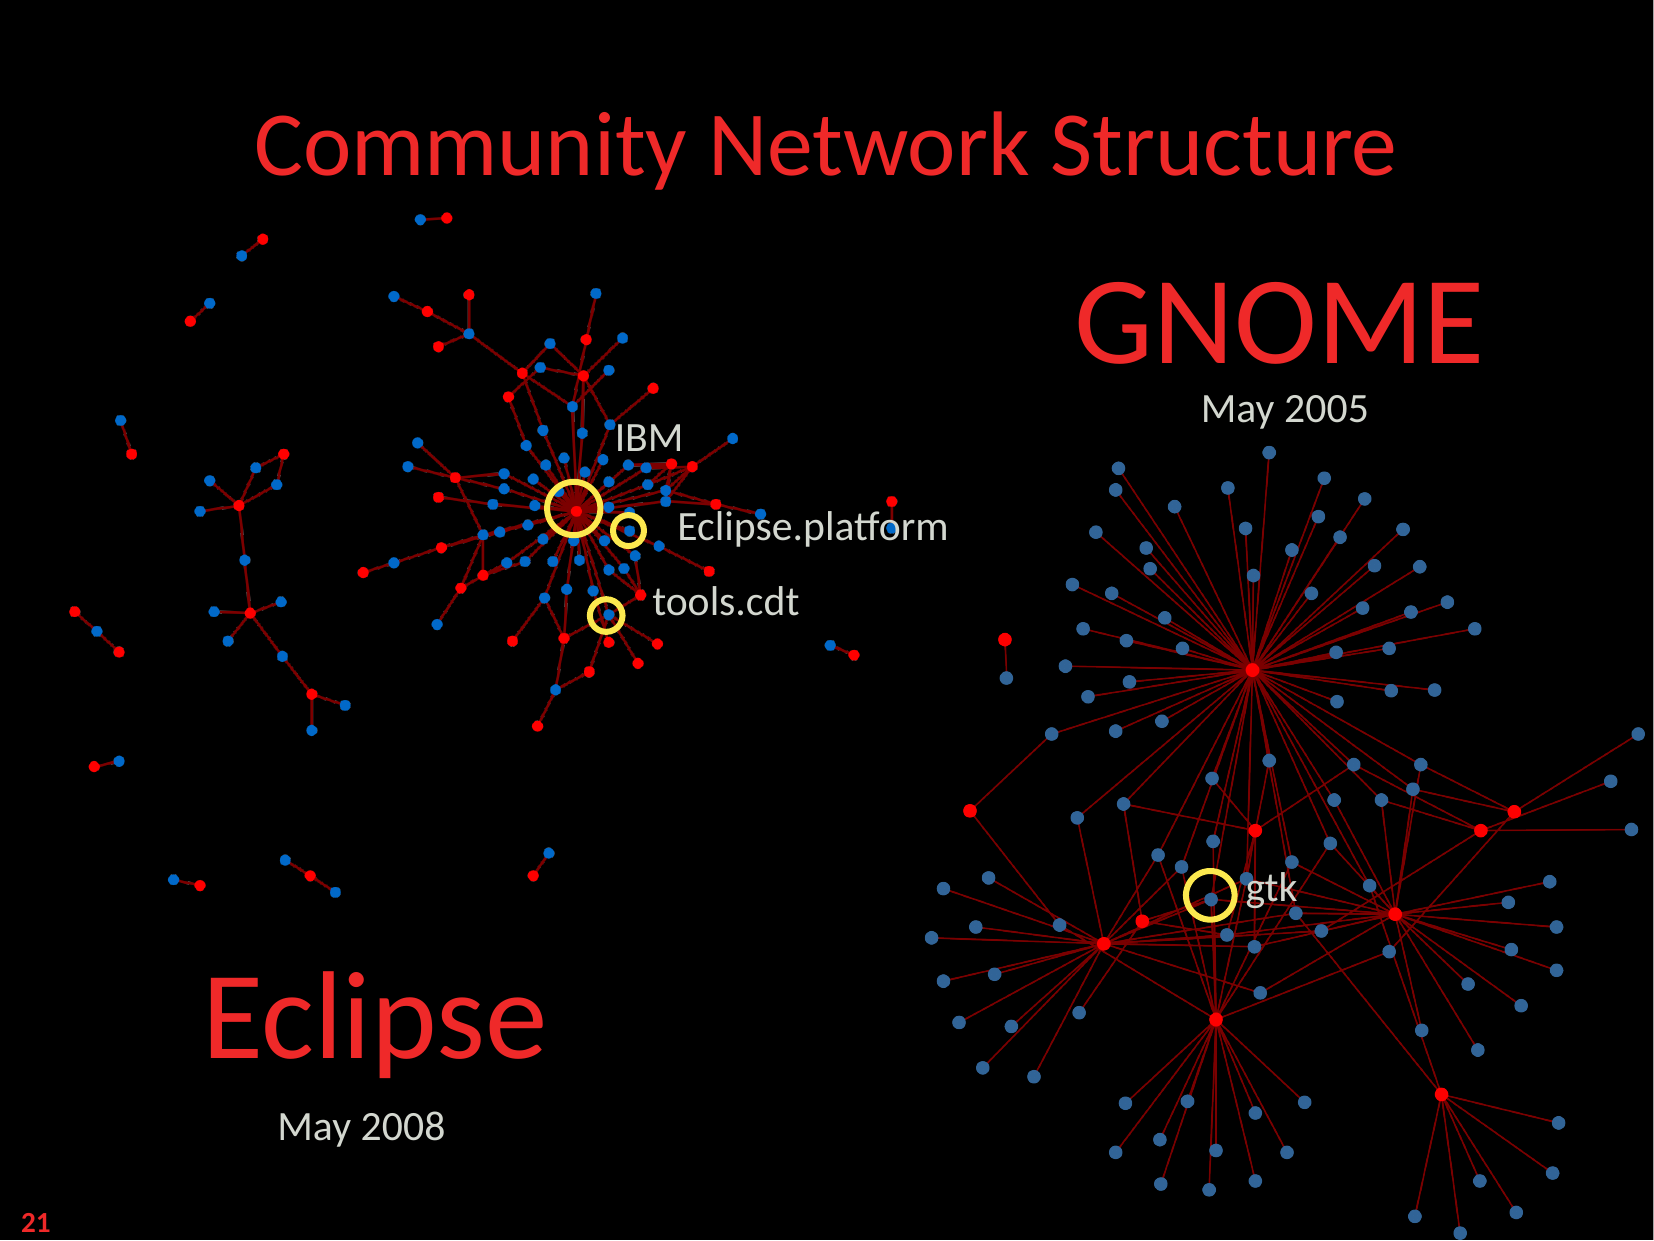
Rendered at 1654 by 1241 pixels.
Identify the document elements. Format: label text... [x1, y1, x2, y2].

text_box May 2008 [262, 1101, 488, 1168]
text_box IBM [600, 412, 699, 479]
text_box tools.cdt [637, 576, 815, 643]
picture [0, 195, 1654, 1241]
text_box GNOME [1060, 262, 1501, 430]
text_box Eclipse [187, 957, 564, 1126]
title Community Network Structure [82, 56, 1571, 250]
text_box May 2005 [1186, 384, 1412, 451]
text_box gtk [1230, 862, 1313, 929]
text_box Eclipse.platform [662, 501, 966, 568]
